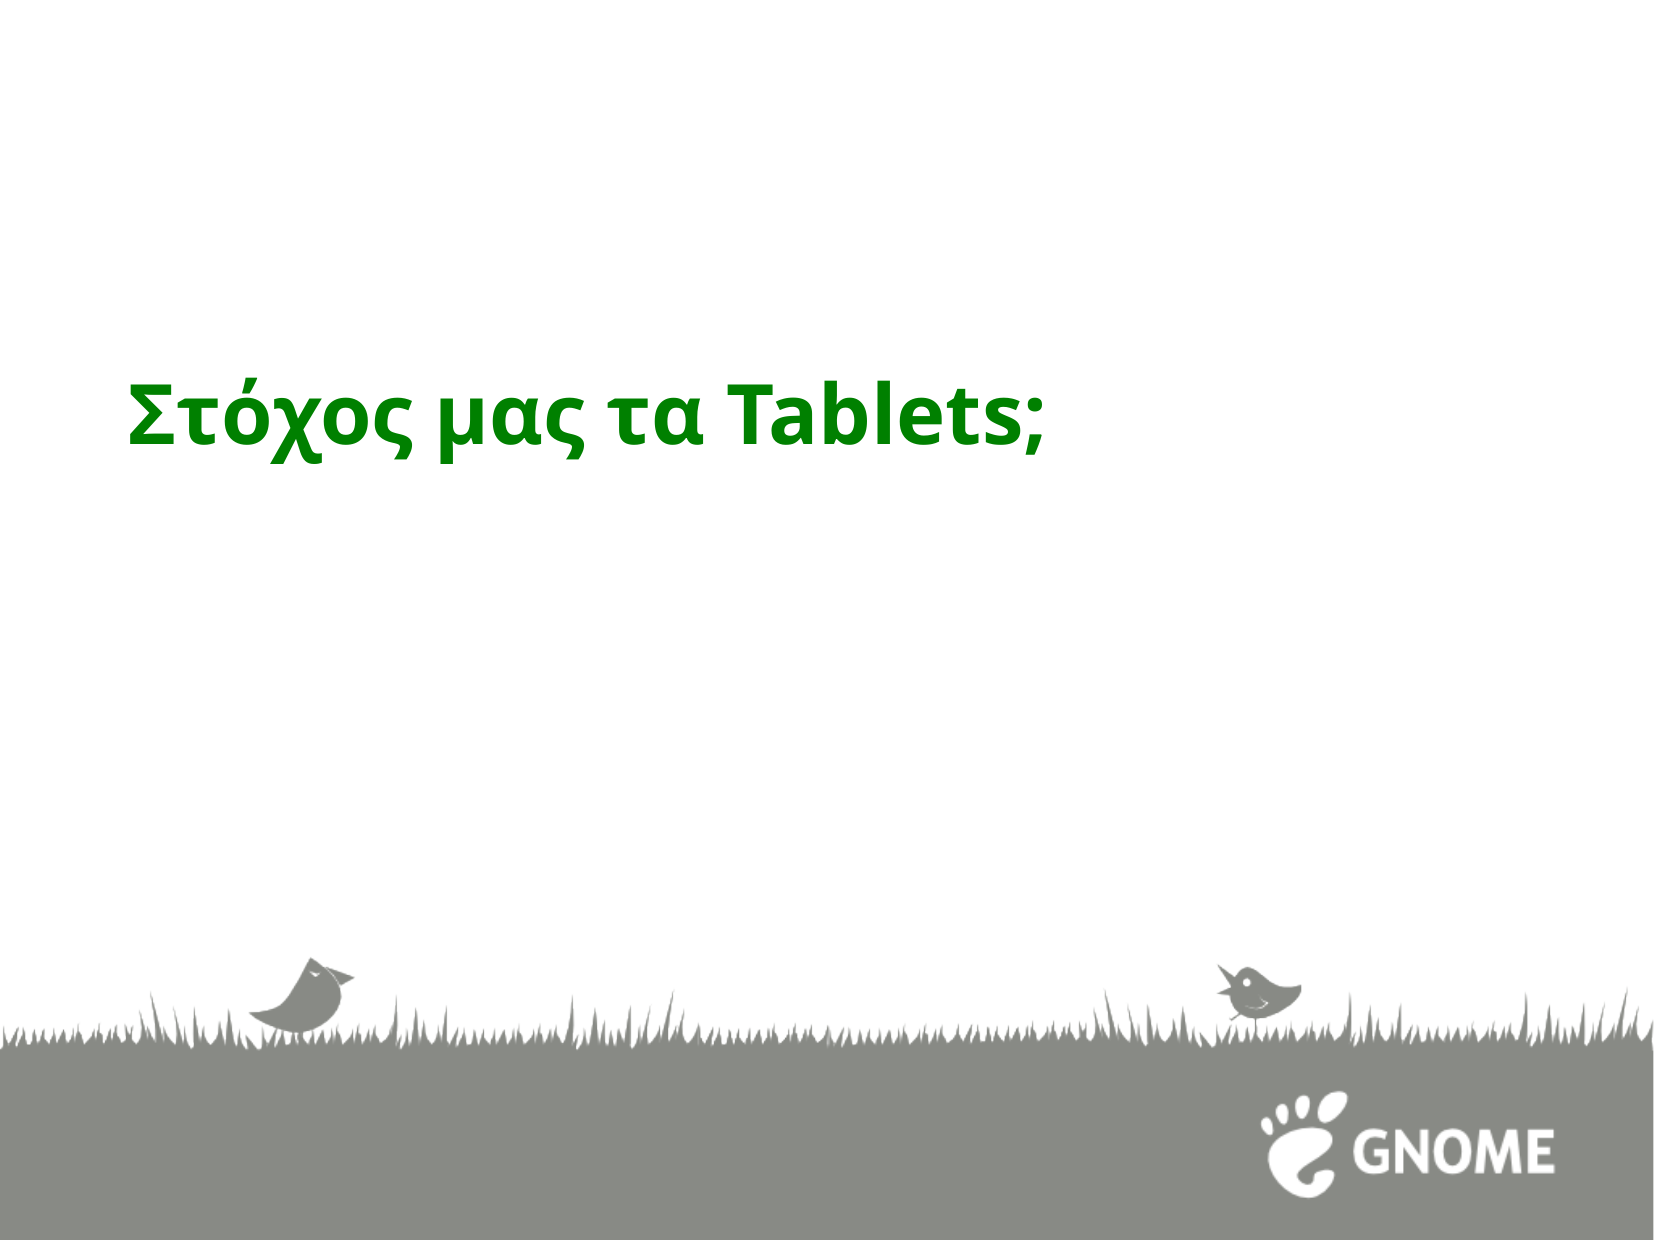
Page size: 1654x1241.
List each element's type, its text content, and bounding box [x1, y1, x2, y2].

text_box Στόχος μας τα Tablets; [112, 348, 1276, 478]
picture [0, 0, 1654, 1241]
